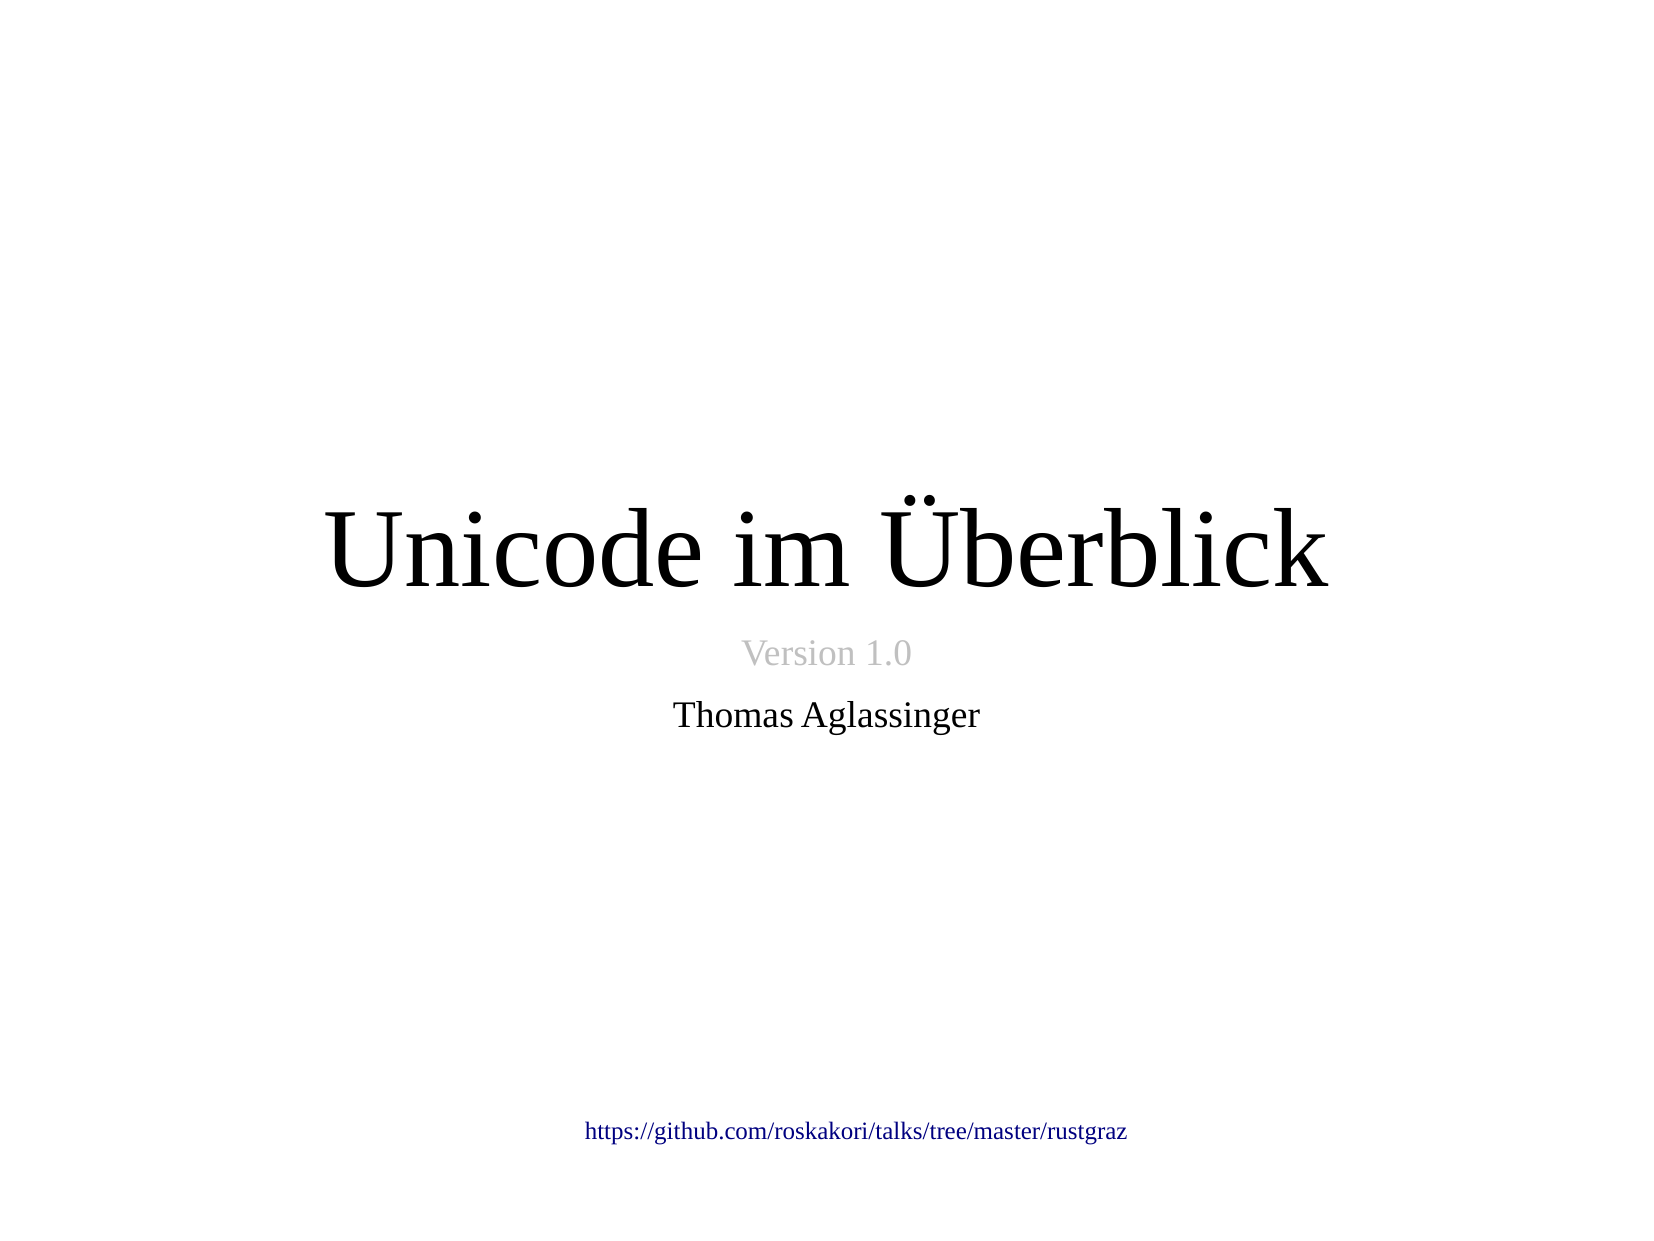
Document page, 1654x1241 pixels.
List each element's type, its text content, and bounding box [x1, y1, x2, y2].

text_box https://github.com/roskakori/talks/tree/master/rustgraz [570, 1109, 1171, 1170]
subtitle Unicode im Überblick Version 1.0 Thomas Aglassinger [82, 49, 1571, 1110]
